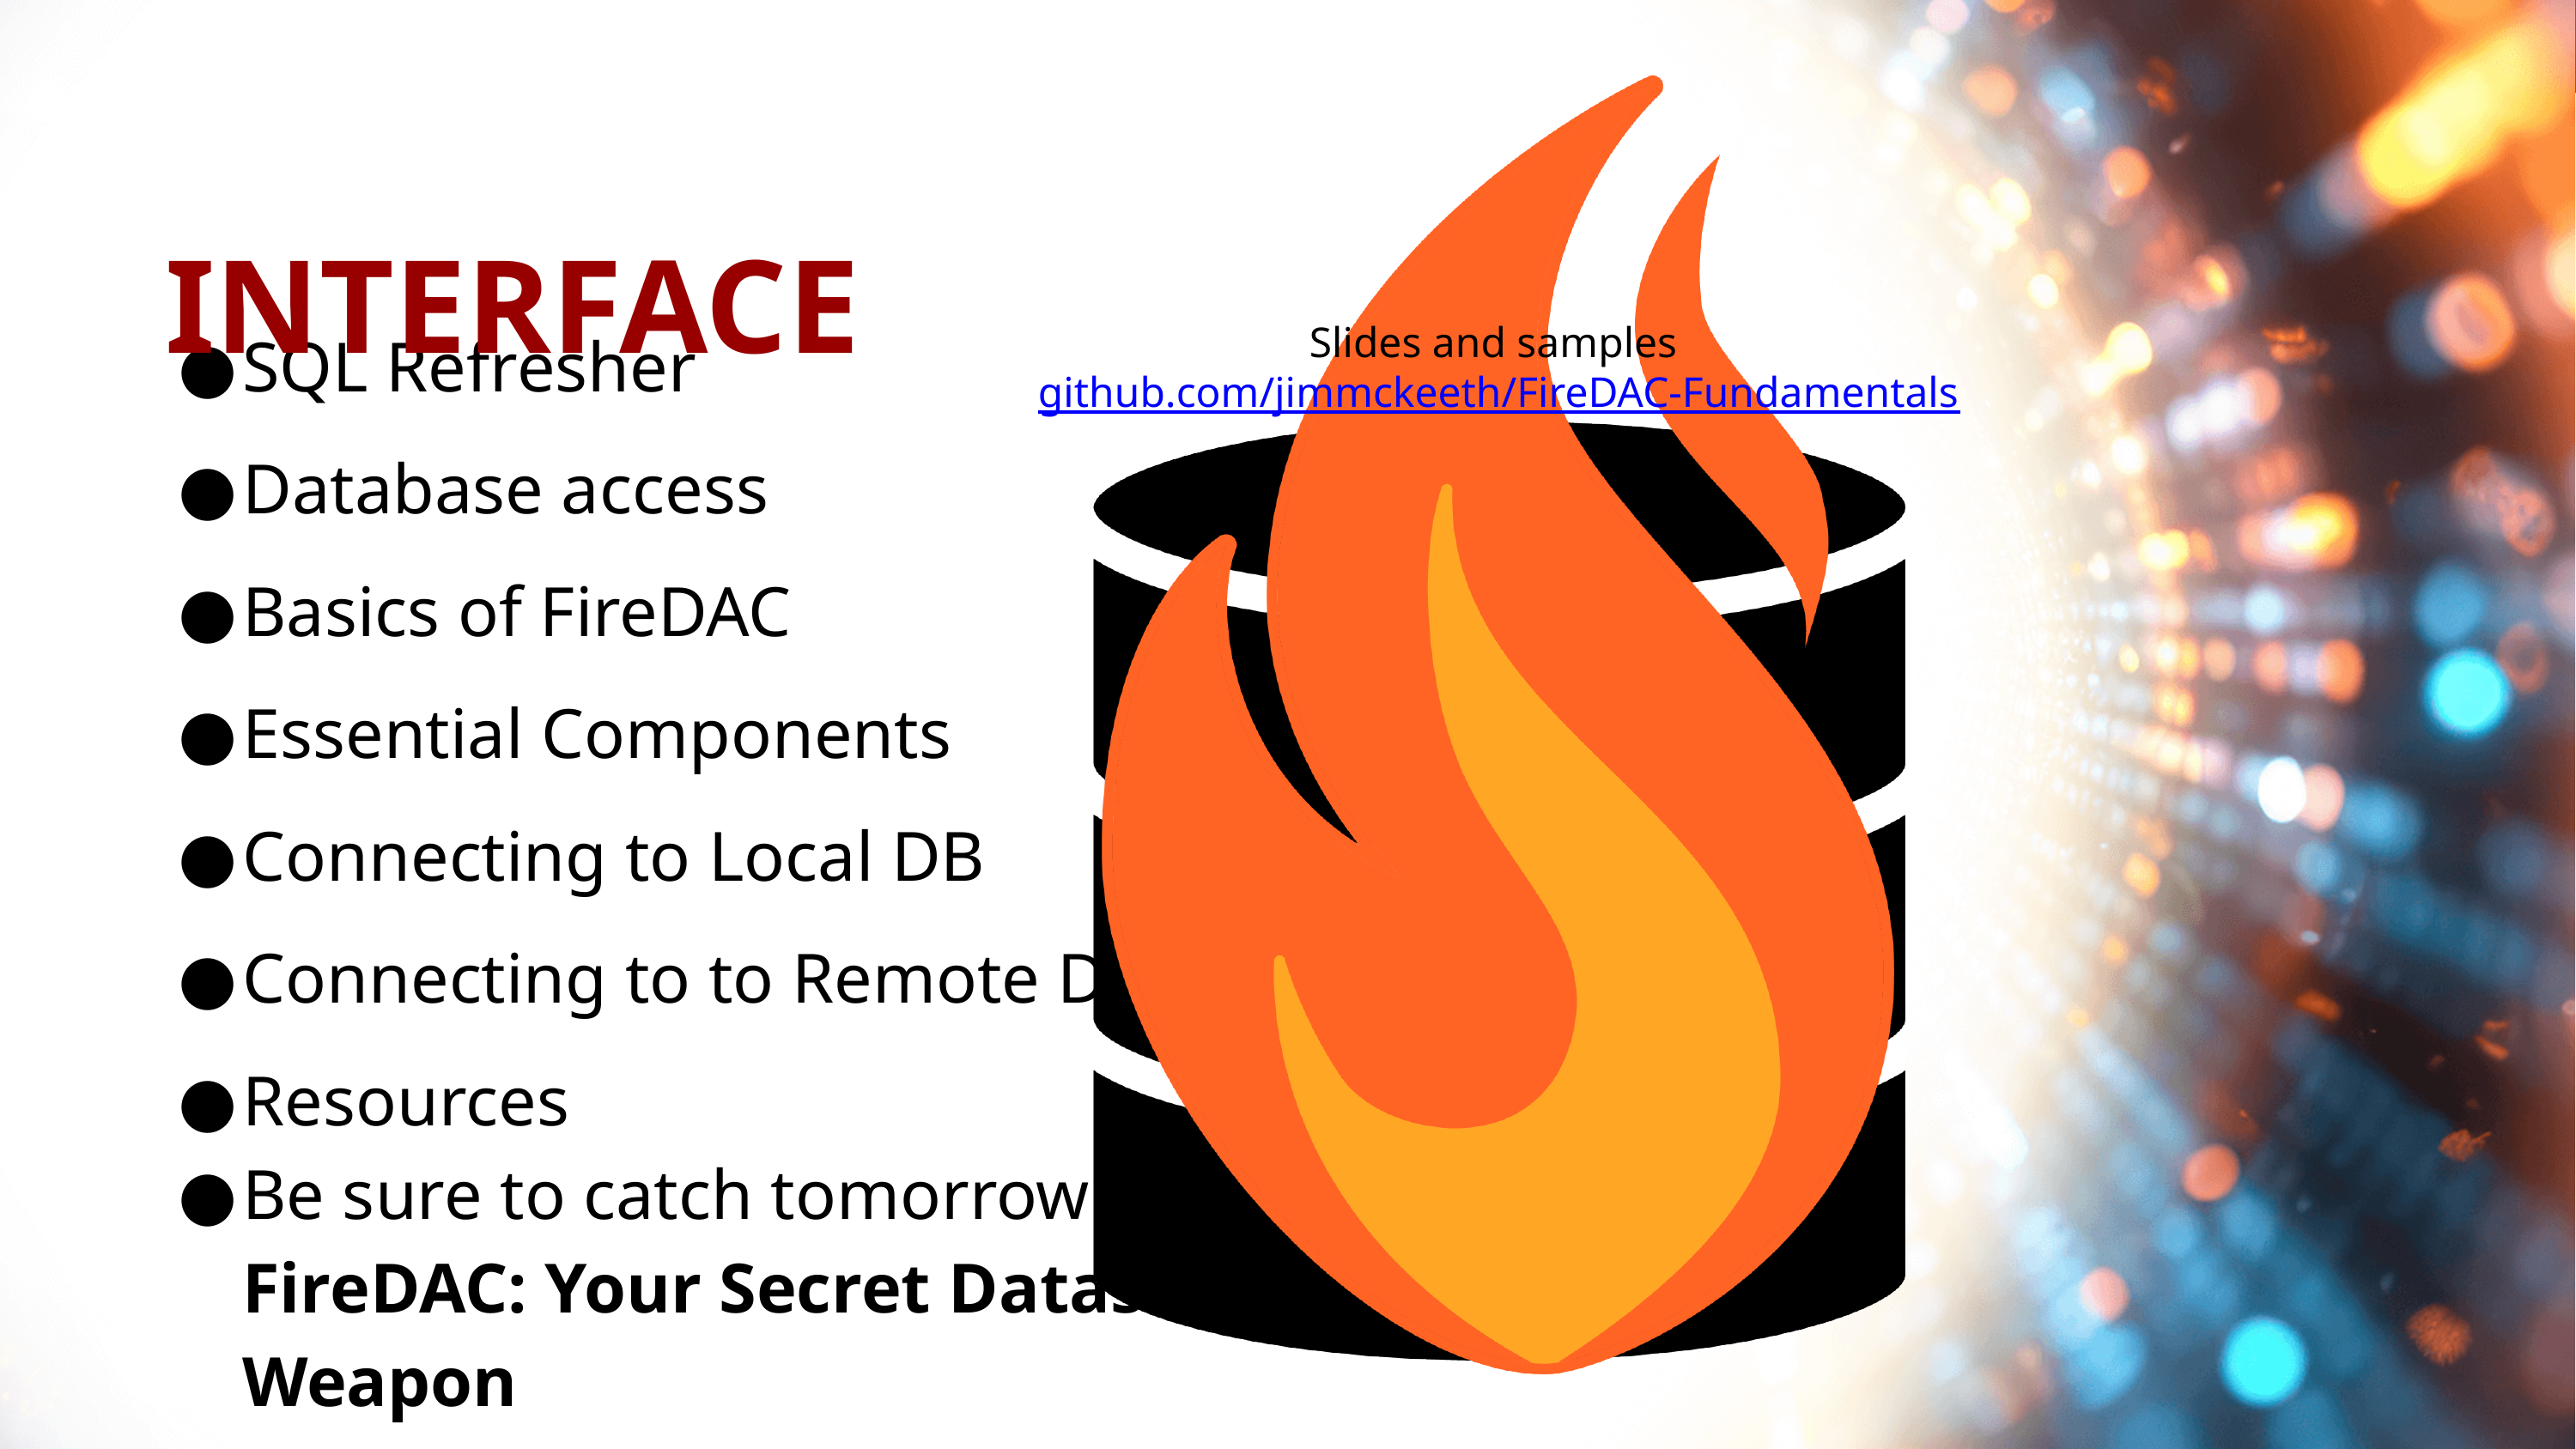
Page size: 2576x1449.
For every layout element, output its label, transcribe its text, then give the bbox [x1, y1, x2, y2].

text_box Slides and samples github.com/jimmckeeth/FireDAC-Fundamentals [1013, 304, 1985, 435]
text_box INTERFACE [152, 88, 1054, 392]
picture [0, 0, 2576, 1449]
text_box SQL Refresher Database access Basics of FireDAC Essential Components Connecting to Local DB Connecting to to Remote DB Resources Be sure to catch tomorrow's session: FireDAC: Your Secret Dataset Weapon August 13, 1:00 PM (CST) [152, 392, 1093, 1272]
